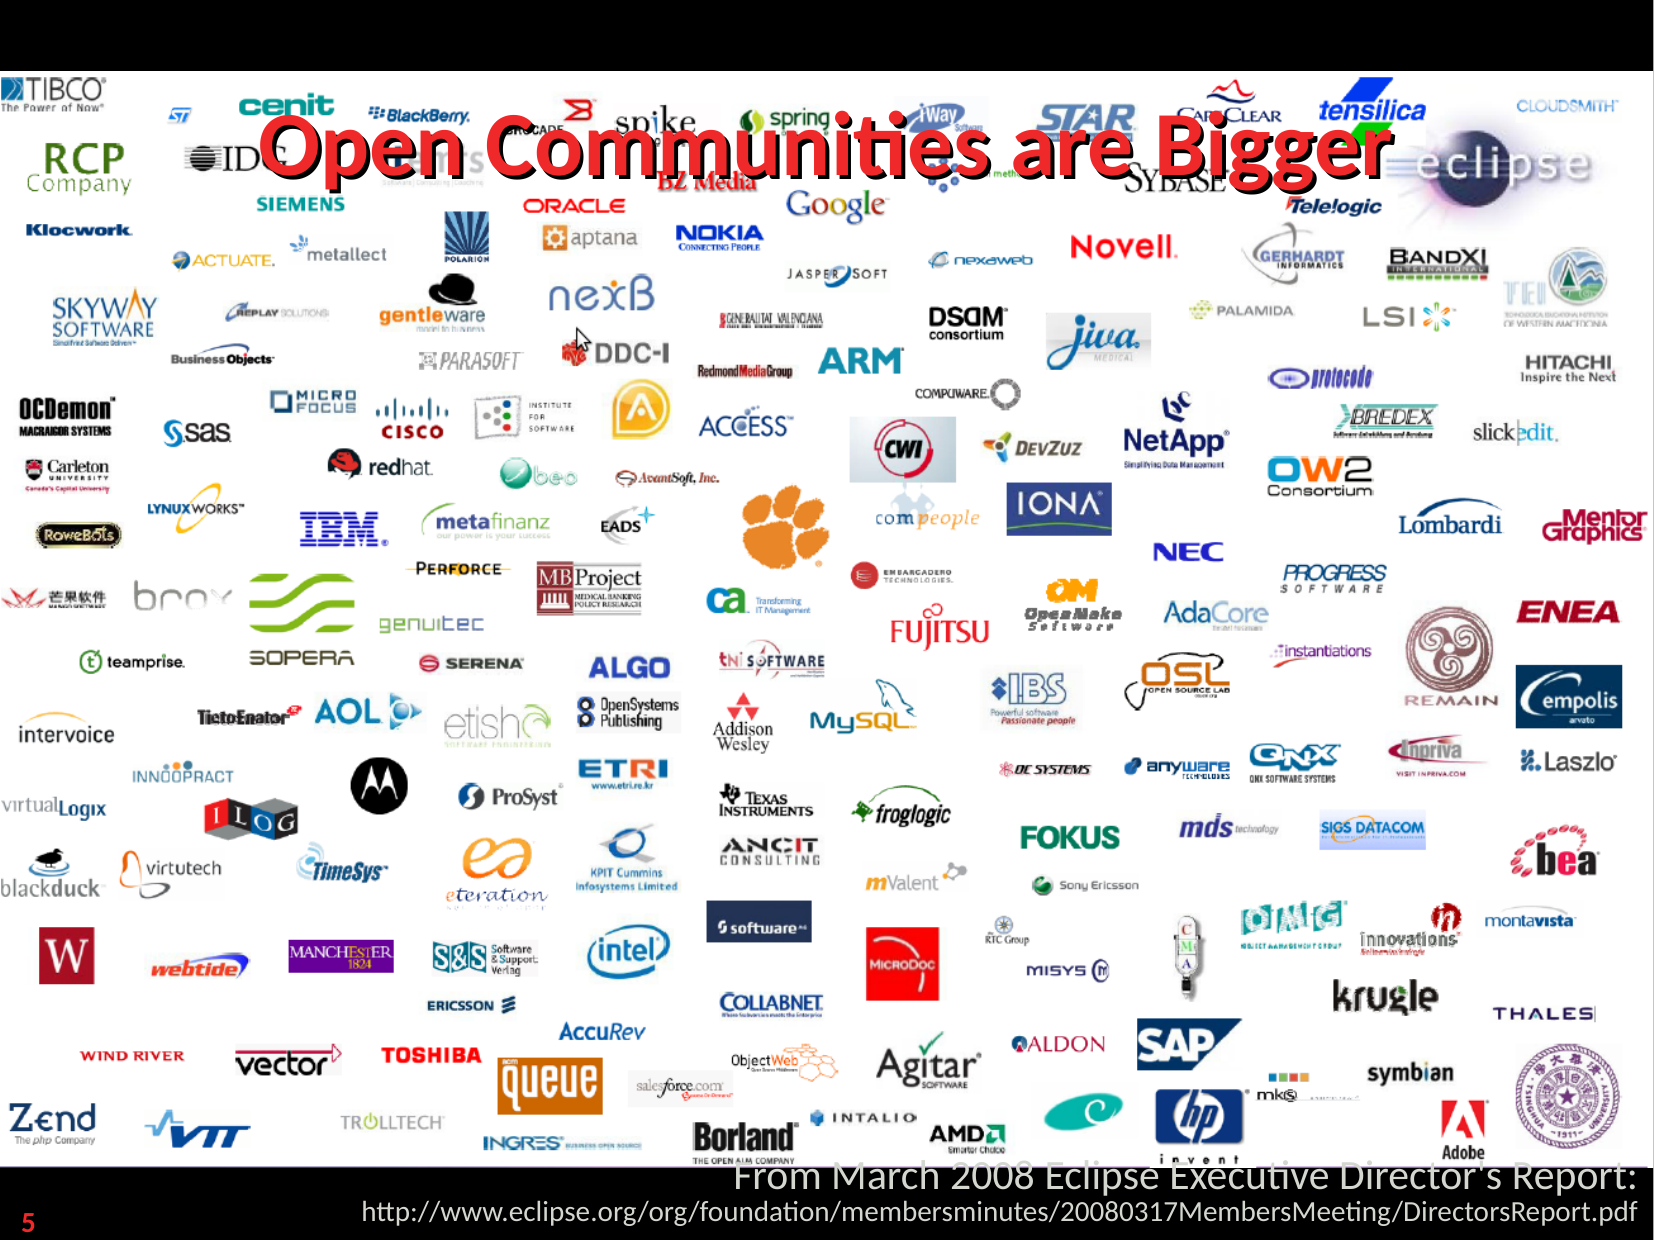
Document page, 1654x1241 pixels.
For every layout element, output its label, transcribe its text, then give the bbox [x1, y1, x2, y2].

text_box From March 2008 Eclipse Executive Director's Report: http://www.eclipse.org/org/foundation/membersminutes/20080317MembersMeeting/DirectorsReport.pdf [191, 1150, 1654, 1241]
title Open Communities are Bigger [82, 49, 1571, 257]
picture [0, 71, 1654, 1168]
